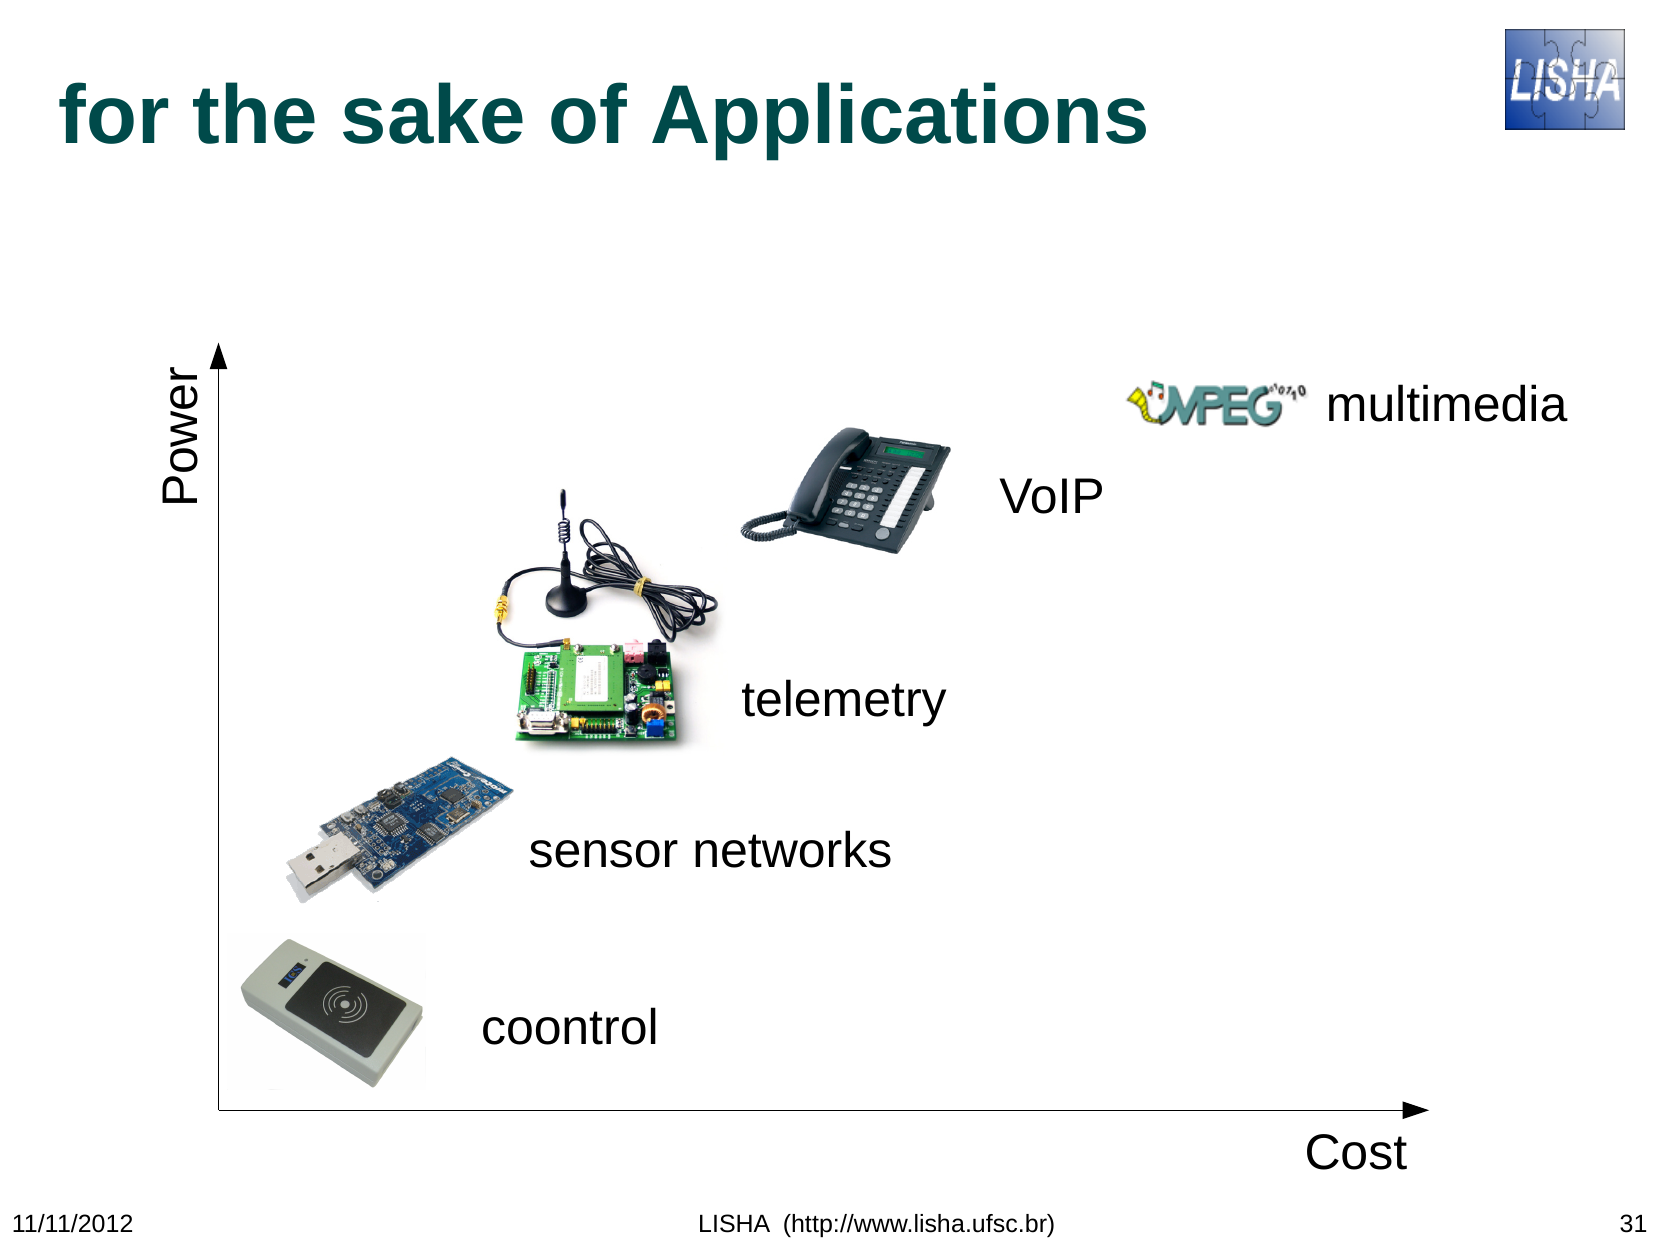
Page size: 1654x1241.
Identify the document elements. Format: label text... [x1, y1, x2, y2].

text_box sensor networks [514, 814, 908, 886]
text_box Cost [1289, 1105, 1423, 1199]
text_box coontrol [466, 992, 674, 1063]
text_box telemetry [726, 664, 962, 735]
picture [1123, 376, 1311, 432]
picture [735, 401, 957, 579]
text_box multimedia [1311, 369, 1583, 440]
picture [1505, 29, 1625, 130]
text_box VoIP [984, 460, 1121, 532]
picture [285, 483, 728, 904]
text_box Power [144, 351, 216, 523]
title for the sake of Applications [58, 11, 1463, 219]
picture [227, 933, 426, 1090]
